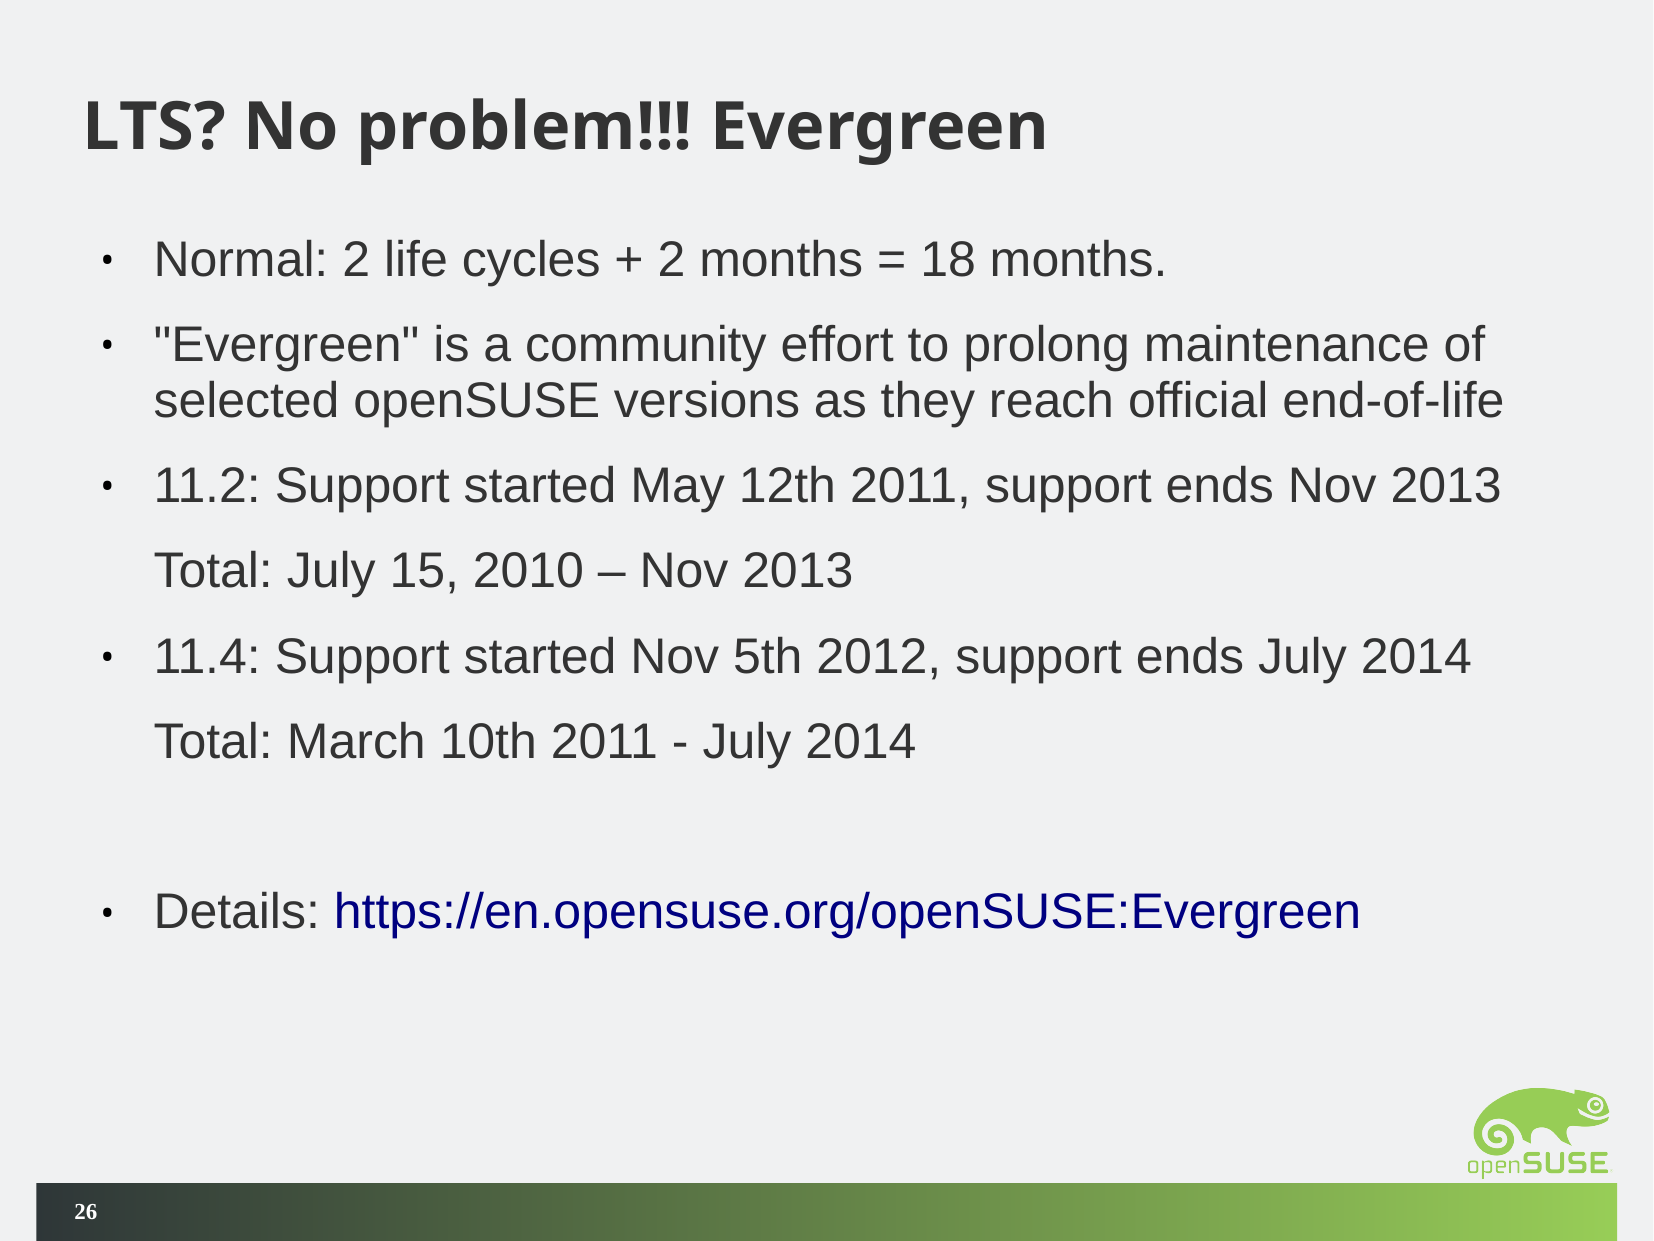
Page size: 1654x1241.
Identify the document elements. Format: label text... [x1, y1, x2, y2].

picture [0, 0, 1654, 1241]
list Normal: 2 life cycles + 2 months = 18 months. "Evergreen" is a community effort to prolong maintenance of selected openSUSE versions as they reach official end-of-life 11.2: Support started May 12th 2011, support ends Nov 2013 Total: July 15, 2010 – Nov 2013 11.4: Support started Nov 5th 2012, support ends July 2014 Total: March 10th 2011 - July 2014 Details: https://en.opensuse.org/openSUSE:Evergreen [82, 231, 1571, 1050]
title LTS? No problem!!! Evergreen [82, 49, 1571, 198]
